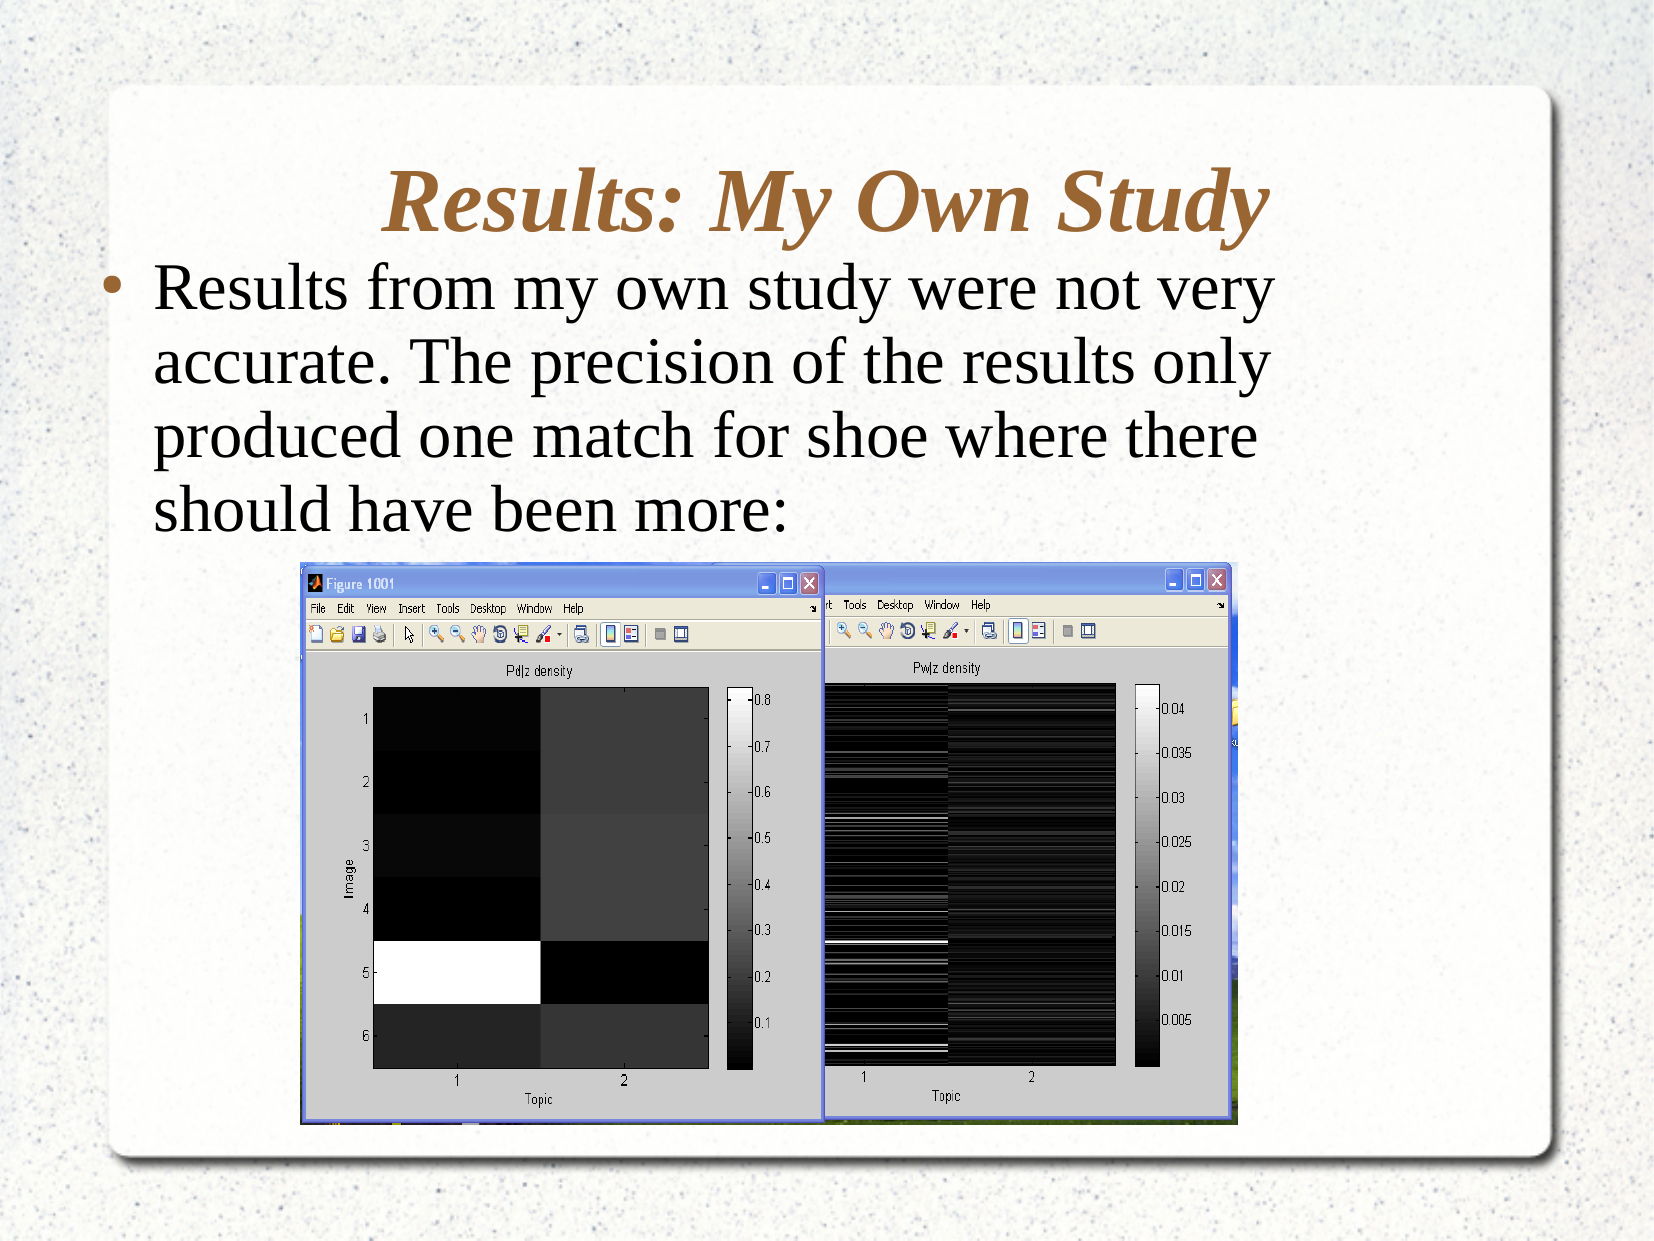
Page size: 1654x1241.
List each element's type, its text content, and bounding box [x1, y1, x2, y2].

picture [0, 0, 1654, 1241]
title Results: My Own Study [118, 96, 1536, 304]
list Results from my own study were not very accurate. The precision of the results only produced one match for shoe where there should have been more: [82, 249, 1418, 1054]
